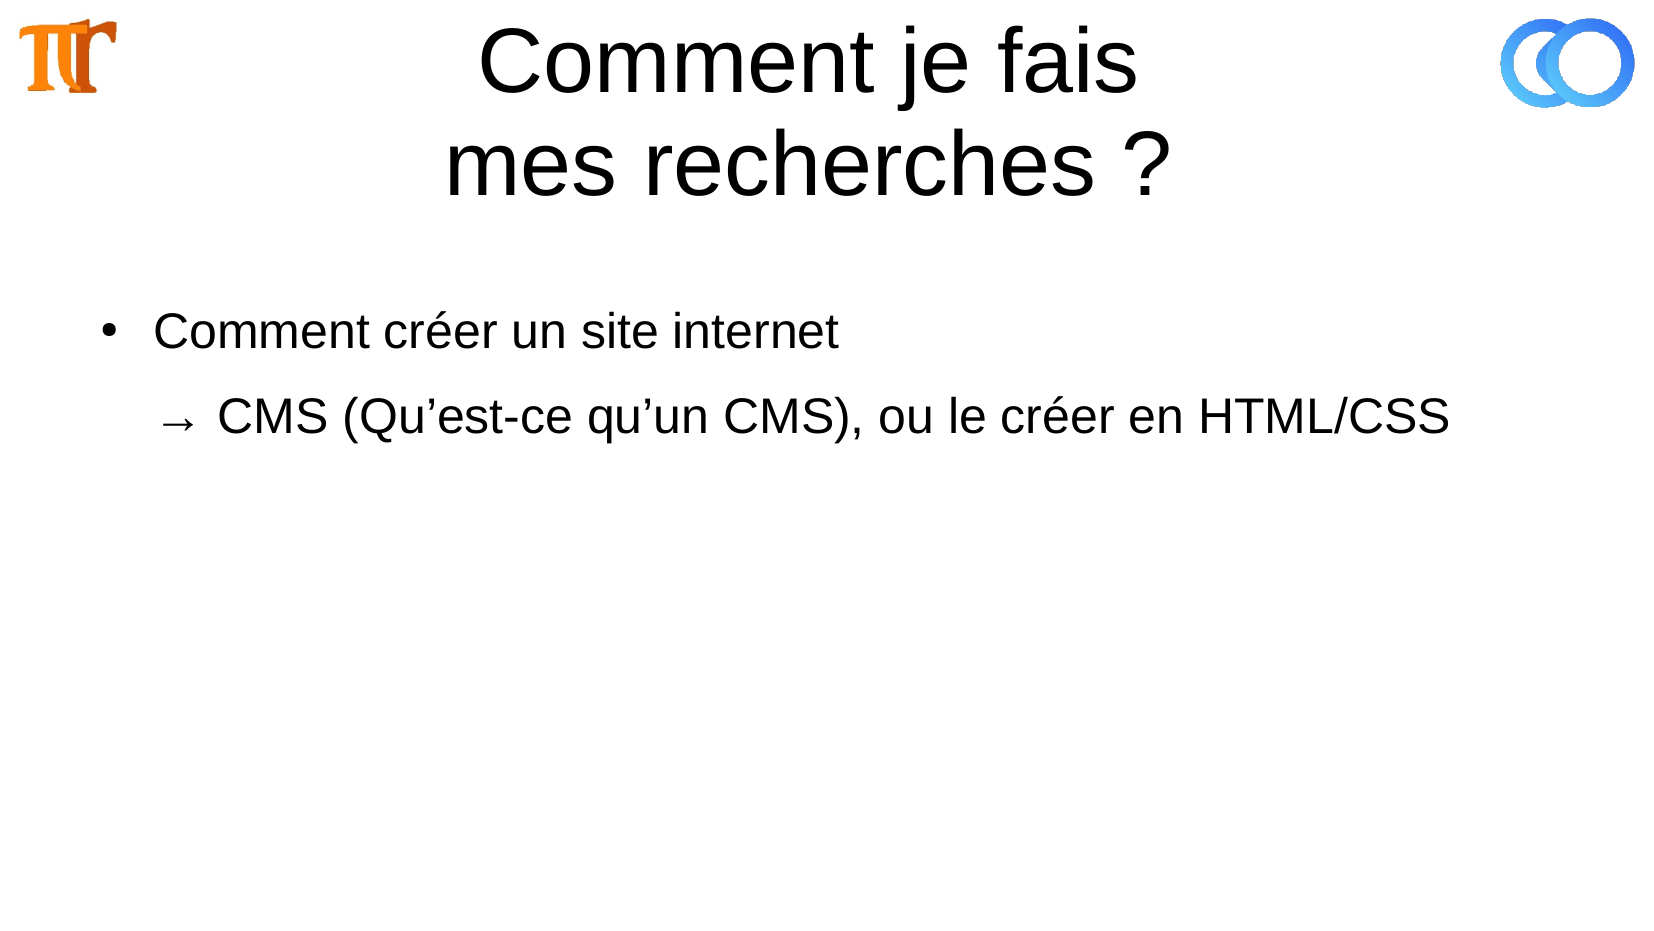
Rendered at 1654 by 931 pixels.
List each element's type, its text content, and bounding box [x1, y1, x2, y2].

picture [1450, 0, 1654, 142]
title Comment je fais mes recherches ? [64, 9, 1554, 215]
picture [17, 5, 119, 107]
list Comment créer un site internet → CMS (Qu’est-ce qu’un CMS), ou le créer en HTML/CSS [82, 217, 1571, 758]
